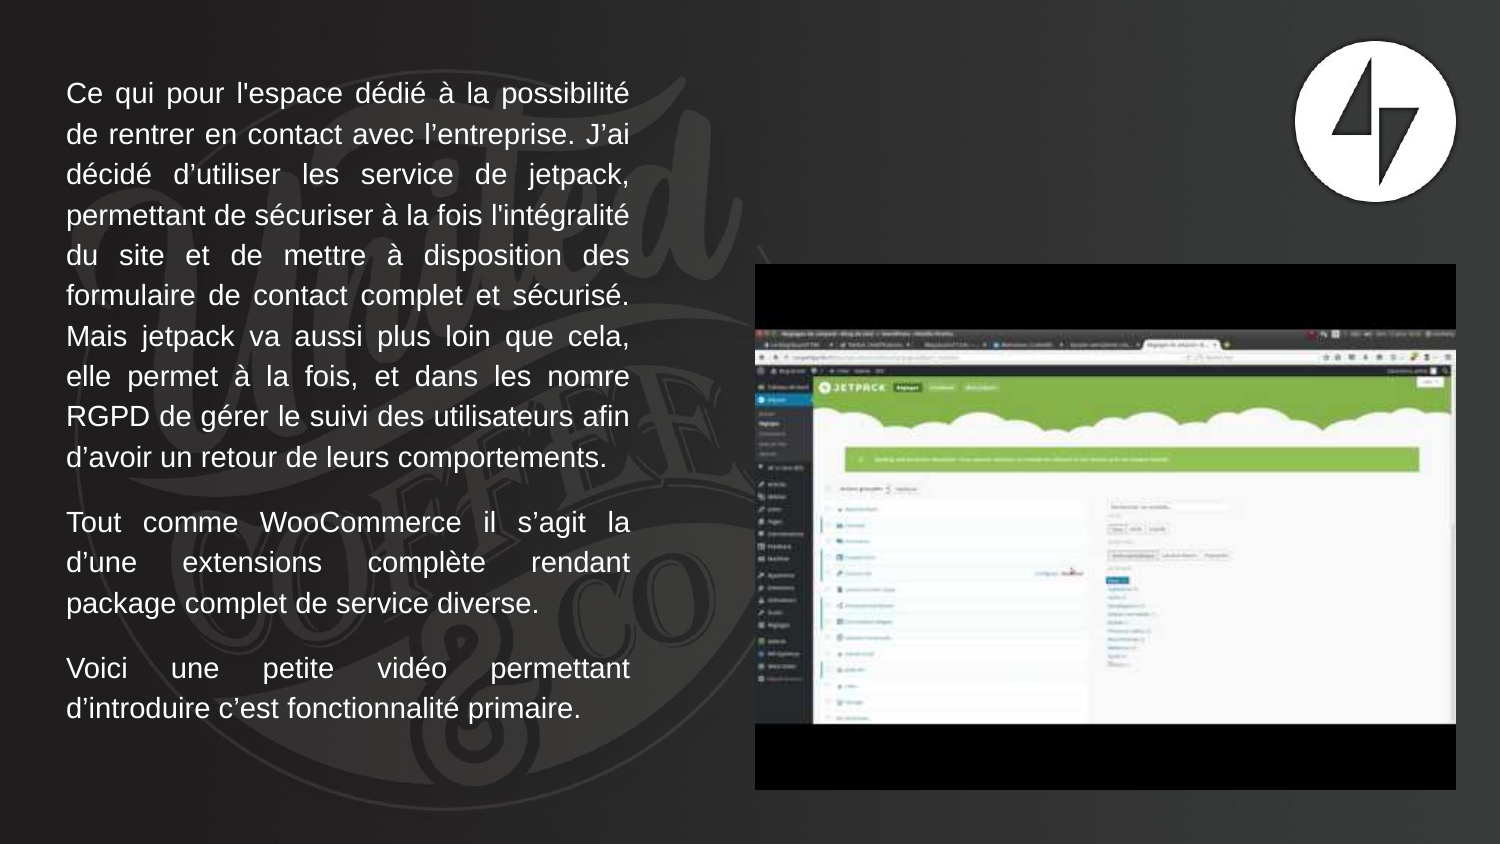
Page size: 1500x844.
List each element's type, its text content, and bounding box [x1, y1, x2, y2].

picture [0, 0, 1500, 844]
list Ce qui pour l'espace dédié à la possibilité de rentrer en contact avec l’entreprise. J’ai décidé d’utiliser les service de jetpack, permettant de sécuriser à la fois l'intégralité du site et de mettre à disposition des formulaire de contact complet et sécurisé. Mais jetpack va aussi plus loin que cela, elle permet à la fois, et dans les nomre RGPD de gérer le suivi des utilisateurs afin d’avoir un retour de leurs comportements. Tout comme WooCommerce il s’agit la d’une extensions complète rendant package complet de service diverse. Voici une petite vidéo permettant d’introduire c’est fonctionnalité primaire. [51, 54, 646, 790]
